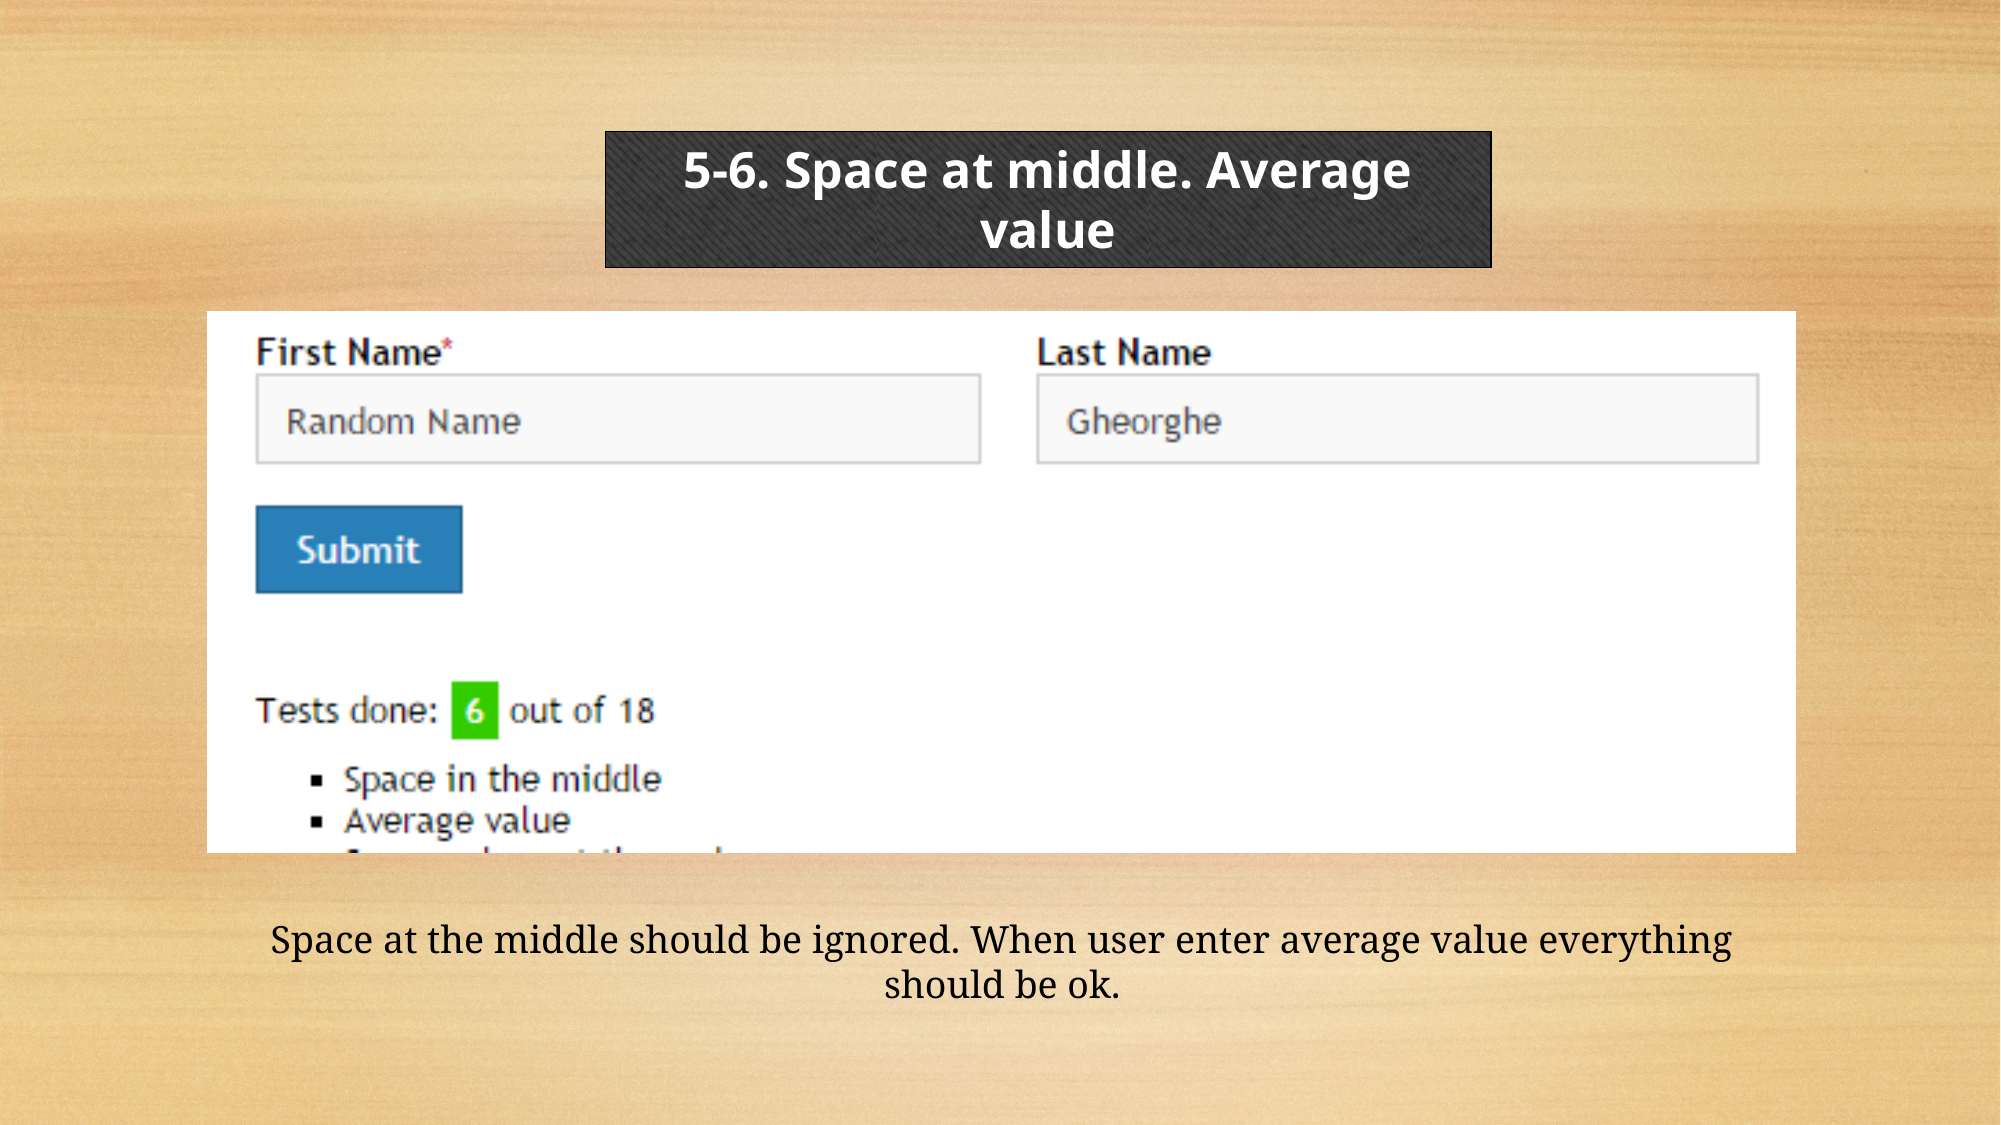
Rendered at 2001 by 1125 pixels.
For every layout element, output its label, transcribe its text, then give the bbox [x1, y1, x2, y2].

text_box 5-6. Space at middle. Average value [605, 131, 1492, 268]
text_box Space at the middle should be ignored. When user enter average value everything should be ok. [248, 908, 1757, 1015]
picture [207, 311, 1796, 853]
